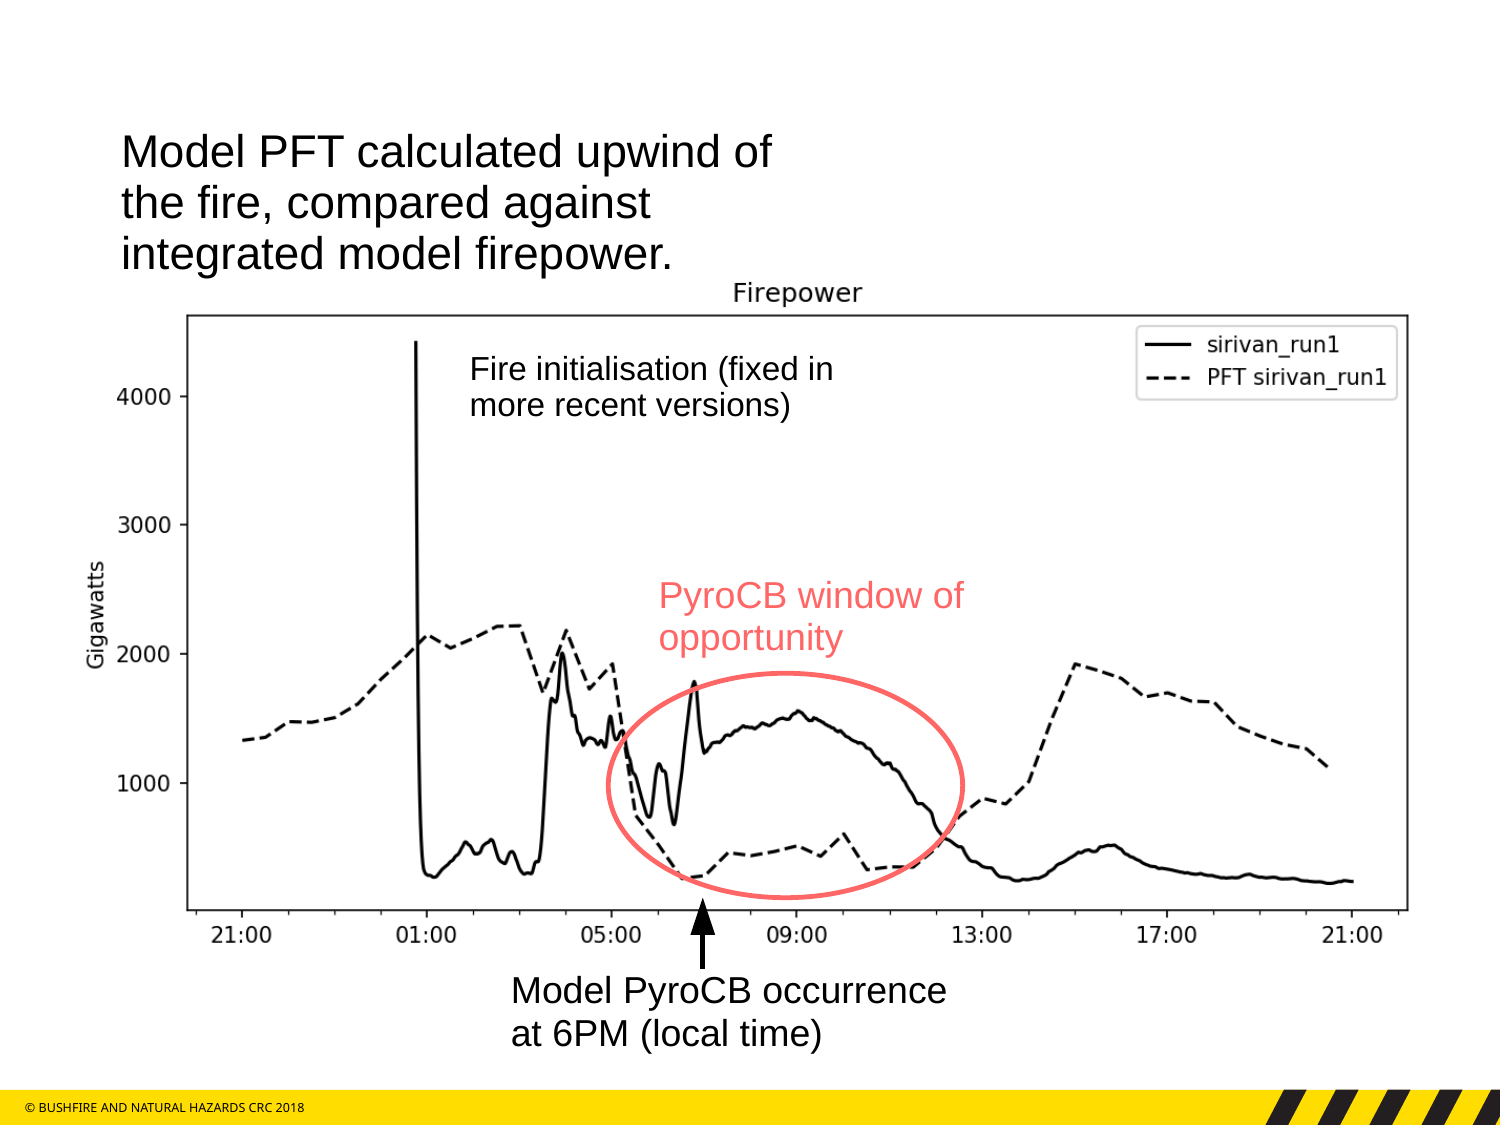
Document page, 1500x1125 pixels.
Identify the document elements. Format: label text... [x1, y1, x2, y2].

text_box Fire initialisation (fixed in more recent versions) [454, 342, 869, 432]
text_box Model PFT calculated upwind of the fire, compared against integrated model firepower. [106, 118, 851, 296]
text_box Model PyroCB occurrence at 6PM (local time) [496, 962, 969, 1075]
picture [64, 265, 1459, 969]
text_box PyroCB window of opportunity [643, 566, 1046, 674]
